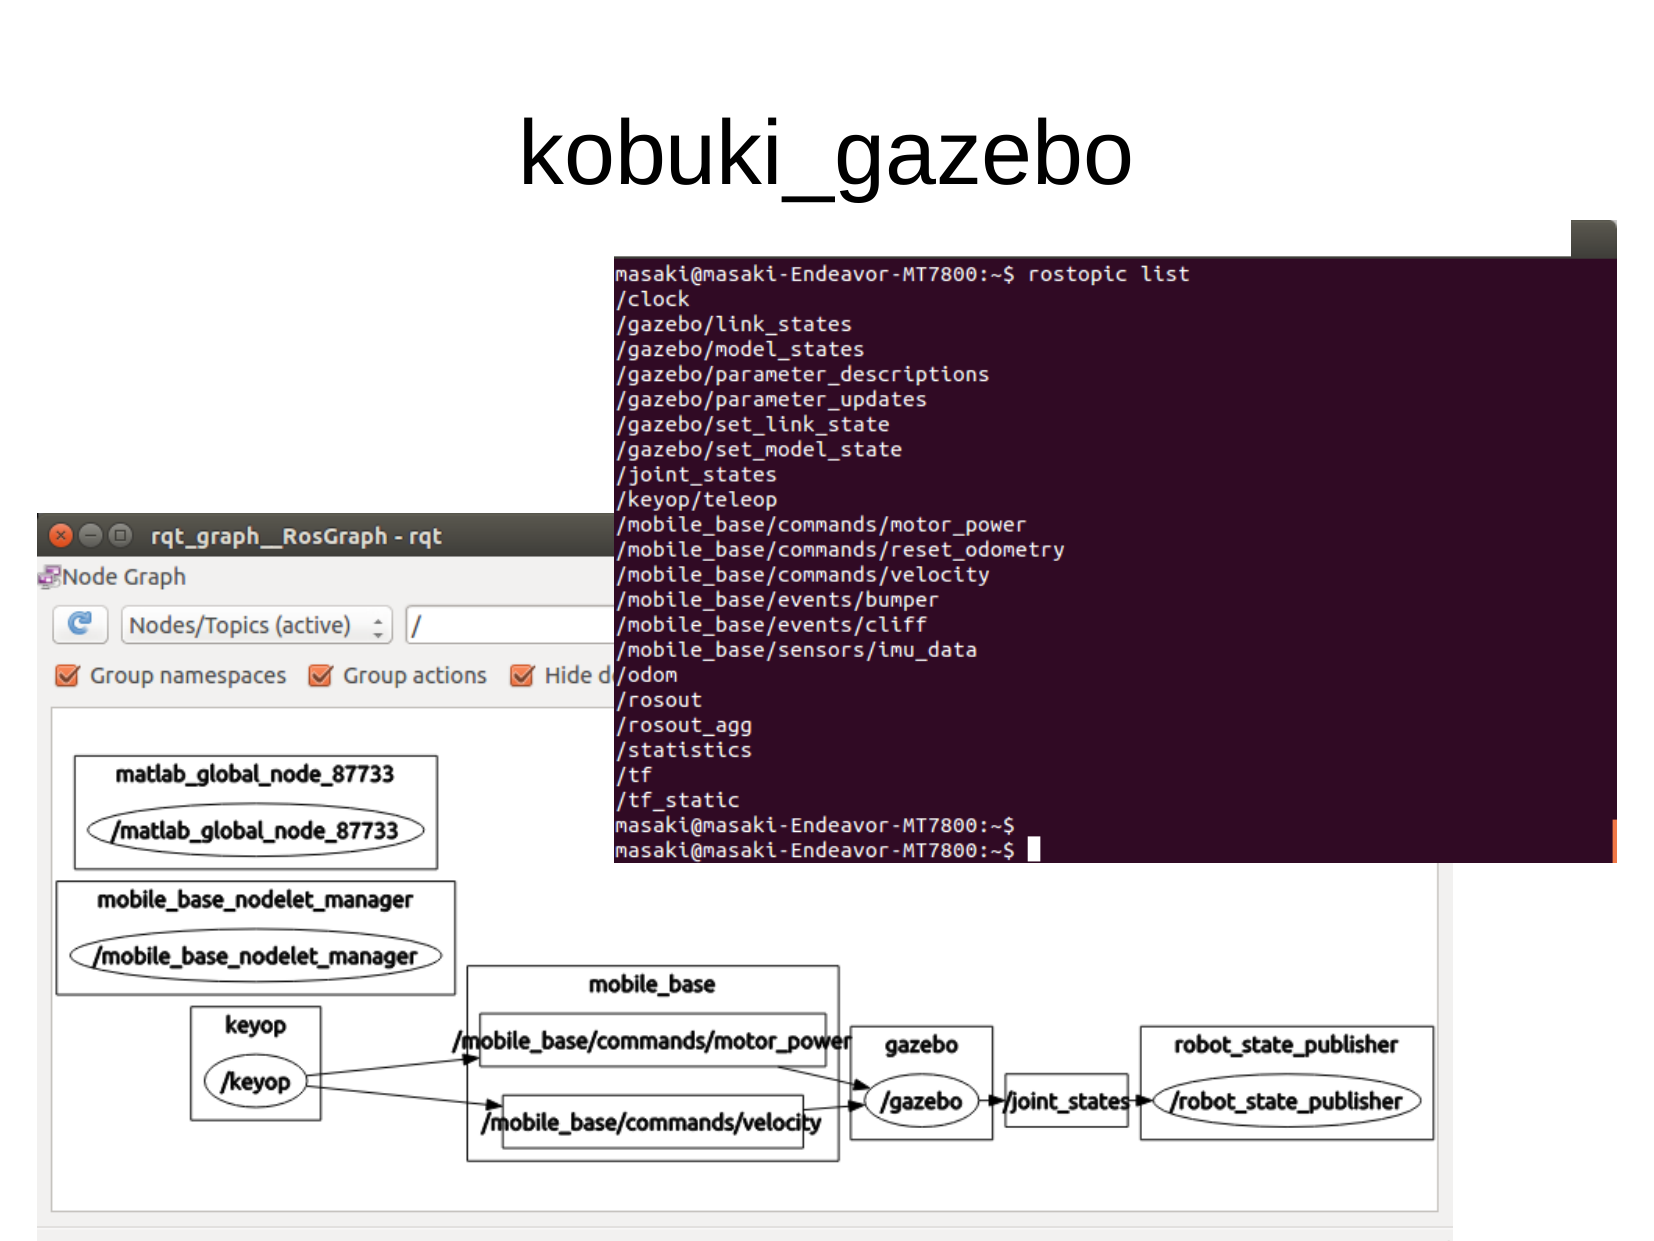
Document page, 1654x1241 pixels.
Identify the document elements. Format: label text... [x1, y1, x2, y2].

title kobuki_gazebo [82, 49, 1571, 257]
picture [37, 220, 1617, 1241]
